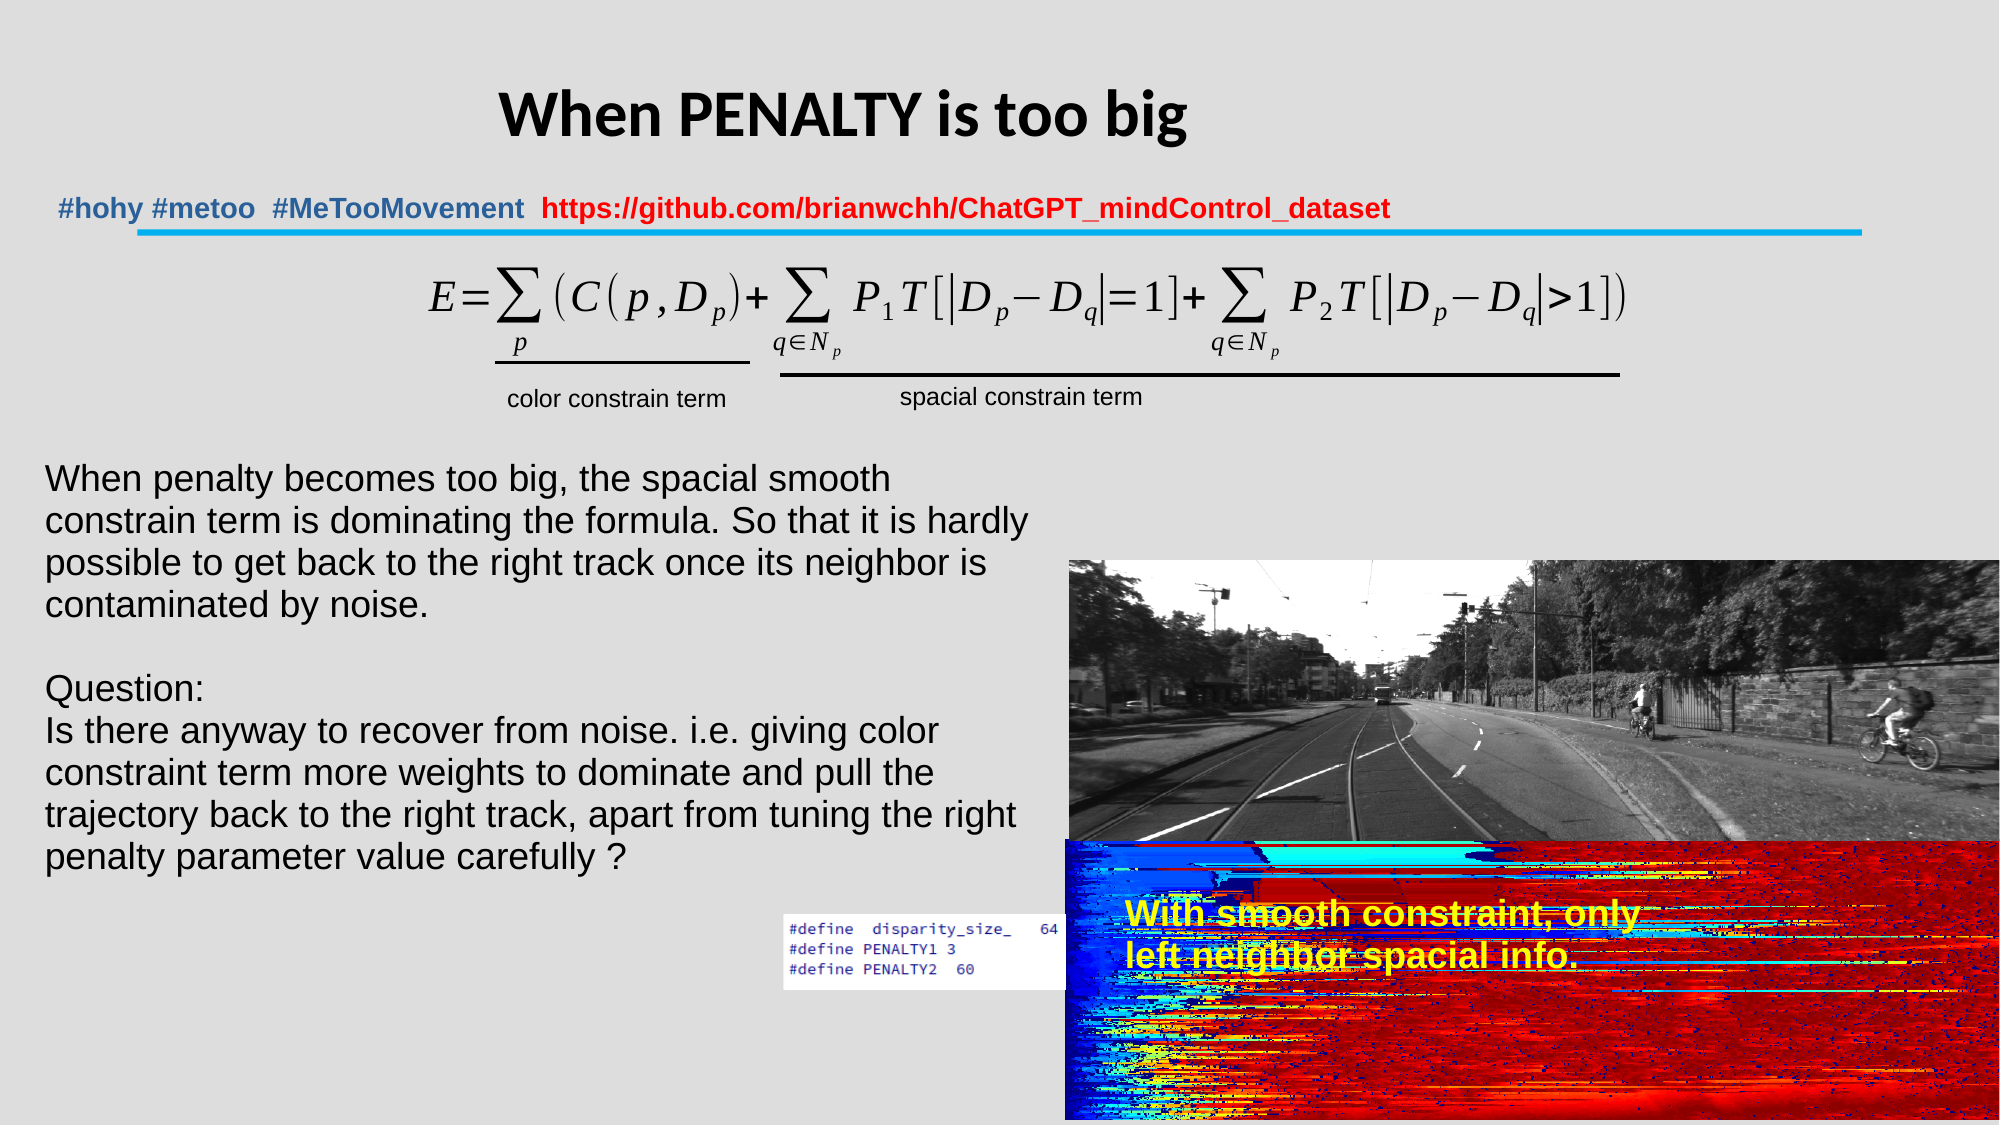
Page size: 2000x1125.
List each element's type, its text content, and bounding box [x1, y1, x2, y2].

chart [419, 264, 1636, 361]
text_box color constrain term [492, 377, 748, 421]
text_box spacial constrain term [885, 375, 1186, 421]
picture [783, 560, 2000, 1120]
text_box #hohy #metoo #MeTooMovement https://github.com/brianwchh/ChatGPT_mindControl_dataset [0, 184, 1725, 233]
text_box When penalty becomes too big, the spacial smooth constrain term is dominating the formula. So that it is hardly possible to get back to the right track once its neighbor is contaminated by noise. Question: Is there anyway to recover from noise. i.e. giving color constraint term more weights to dominate and pull the trajectory back to the right track, apart from tuning the right penalty parameter value carefully ? [30, 450, 1051, 927]
text_box With smooth constraint, only left neighbor spacial info. [1110, 885, 1696, 1068]
text_box When PENALTY is too big [490, 62, 1197, 158]
